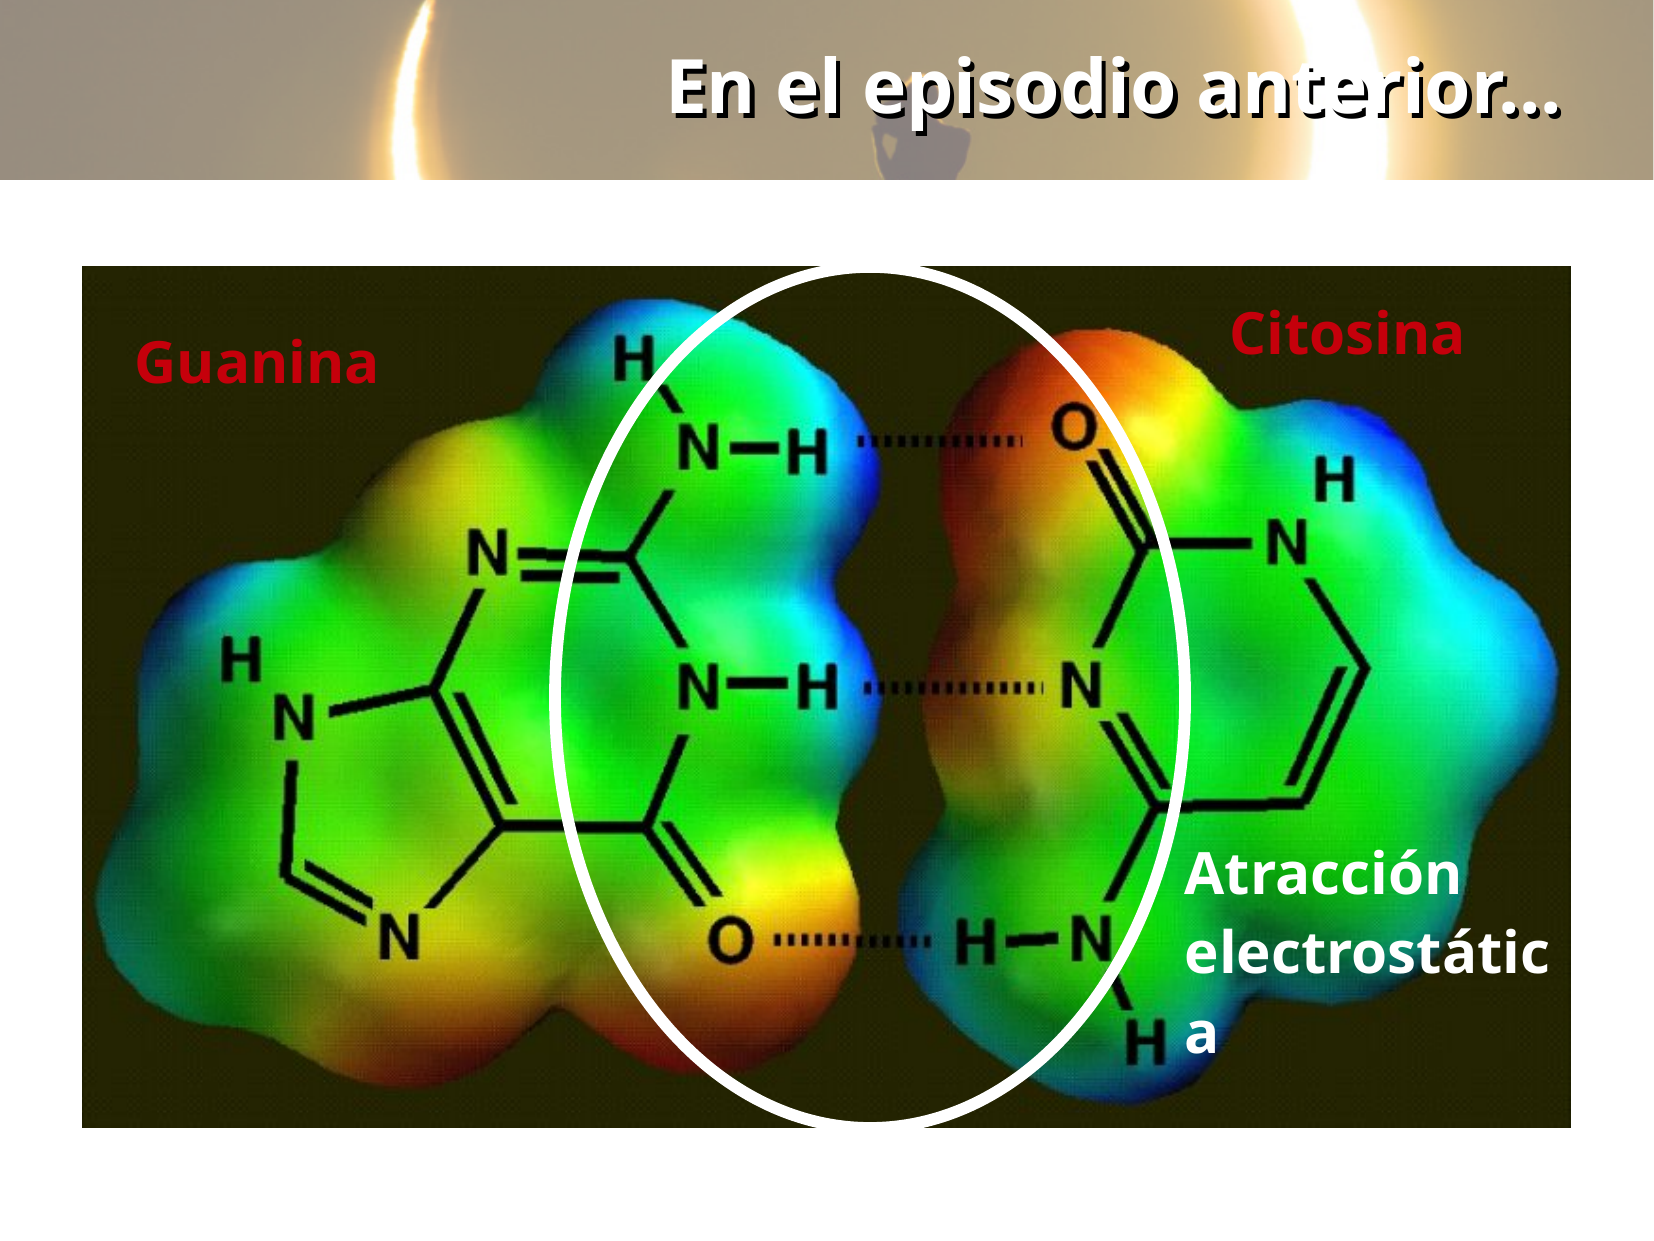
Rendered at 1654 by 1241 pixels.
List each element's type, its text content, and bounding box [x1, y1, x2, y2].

picture [923, 857, 1571, 1129]
title En el episodio anterior... [75, 19, 1564, 151]
picture [0, 0, 1654, 180]
picture [82, 266, 817, 1129]
text_box Citosina [1215, 285, 1516, 370]
picture [561, 273, 1179, 1122]
picture [924, 266, 1571, 825]
text_box Atracción electrostática [1170, 825, 1591, 980]
text_box Guanina [120, 313, 421, 399]
